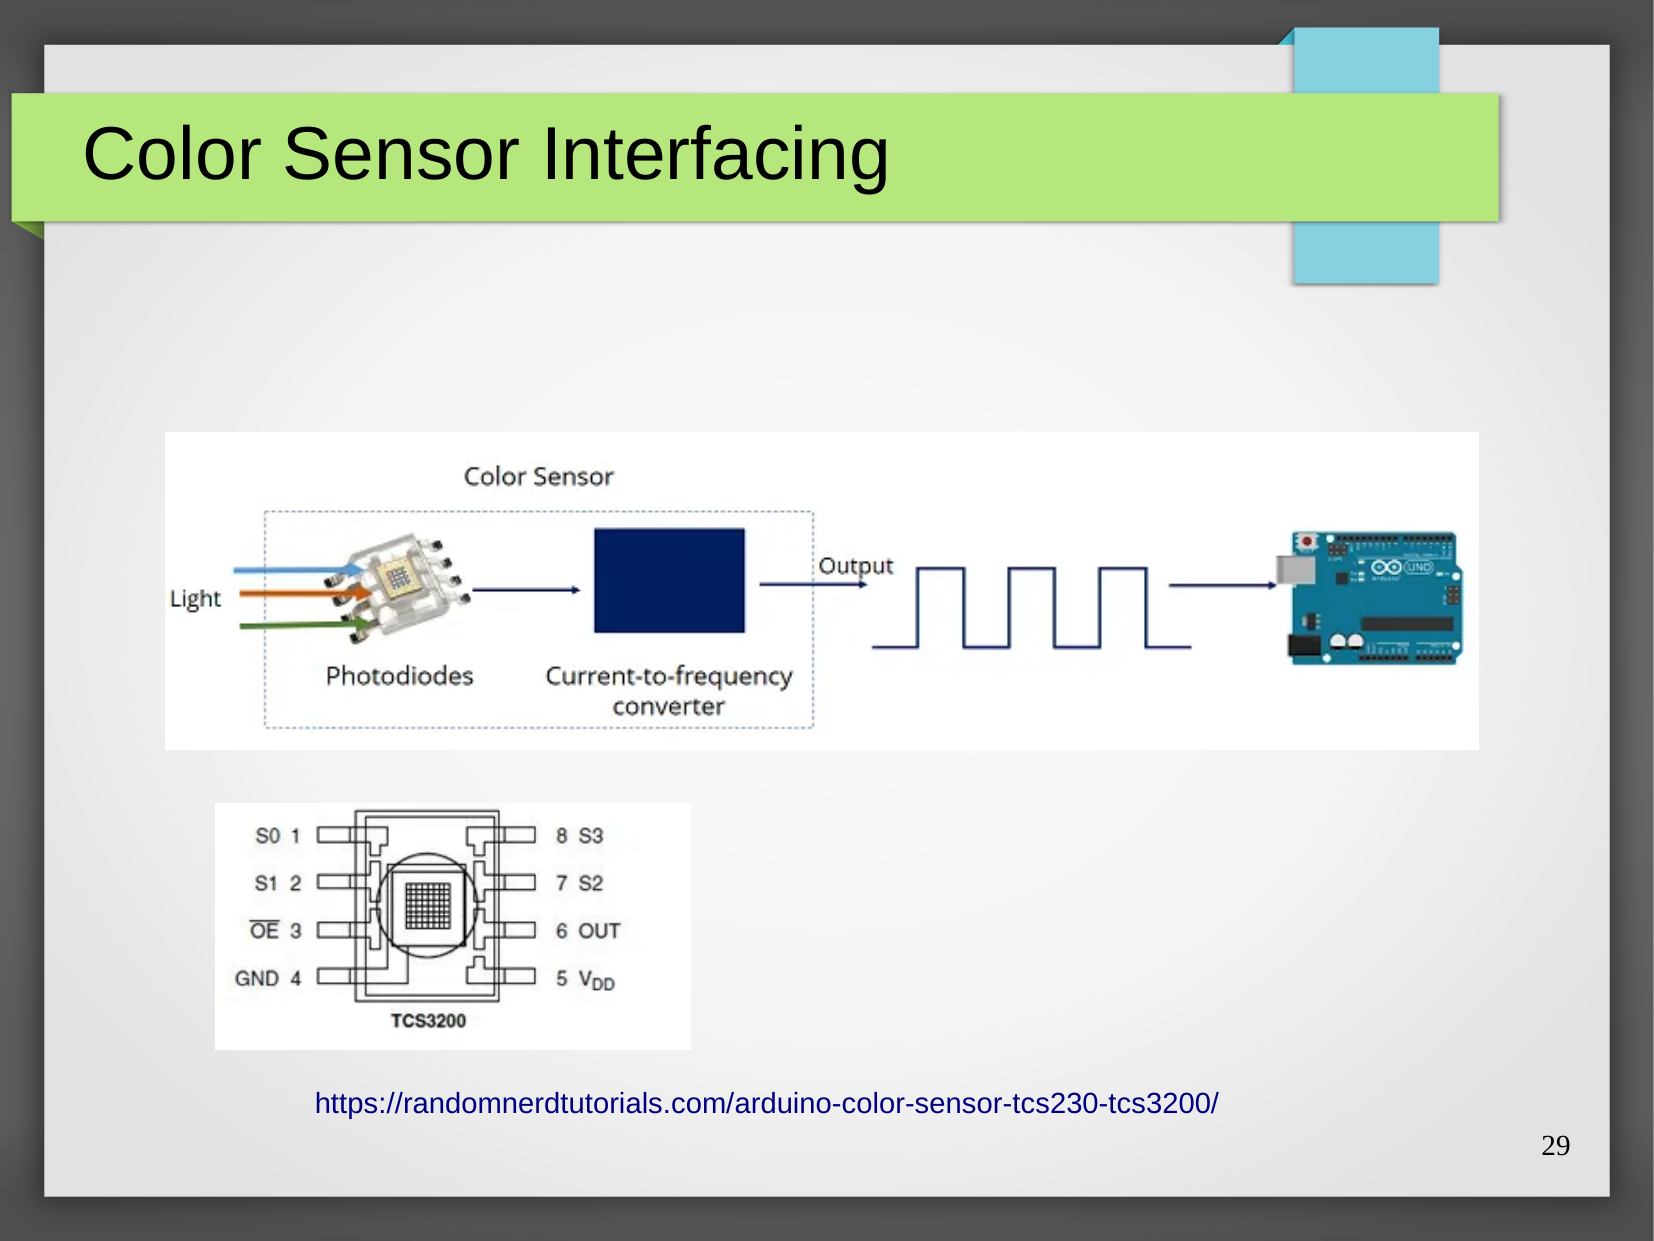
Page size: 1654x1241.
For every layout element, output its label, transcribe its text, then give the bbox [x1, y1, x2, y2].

text_box https://randomnerdtutorials.com/arduino-color-sensor-tcs230-tcs3200/ [300, 1080, 1302, 1128]
picture [0, 0, 1654, 1241]
title Color Sensor Interfacing [82, 94, 1264, 213]
